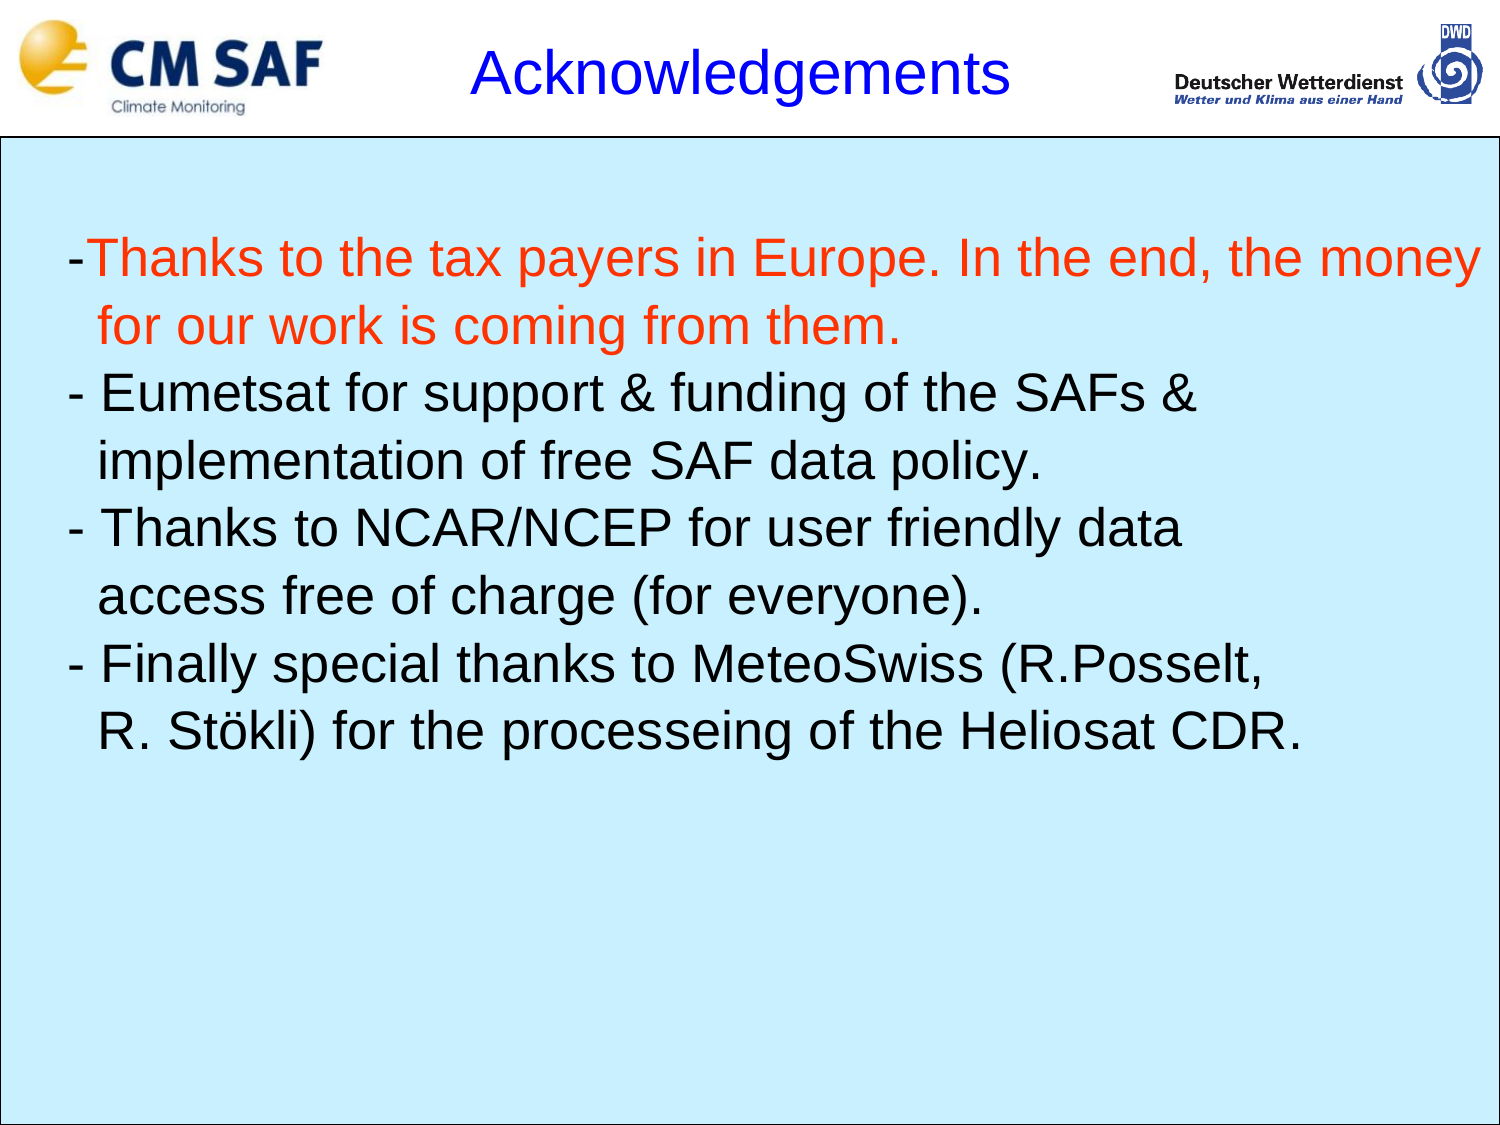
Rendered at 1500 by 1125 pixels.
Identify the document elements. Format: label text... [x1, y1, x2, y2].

text_box -Thanks to the tax payers in Europe. In the end, the money for our work is coming from them. - Eumetsat for support & funding of the SAFs & implementation of free SAF data policy. - Thanks to NCAR/NCEP for user friendly data access free of charge (for everyone). - Finally special thanks to MeteoSwiss (R.Posselt, R. Stökli) for the processeing of the Heliosat CDR. [67, 219, 1459, 563]
text_box Acknowledgements [194, 42, 1065, 121]
picture [1175, 24, 1483, 104]
picture [17, 19, 325, 117]
